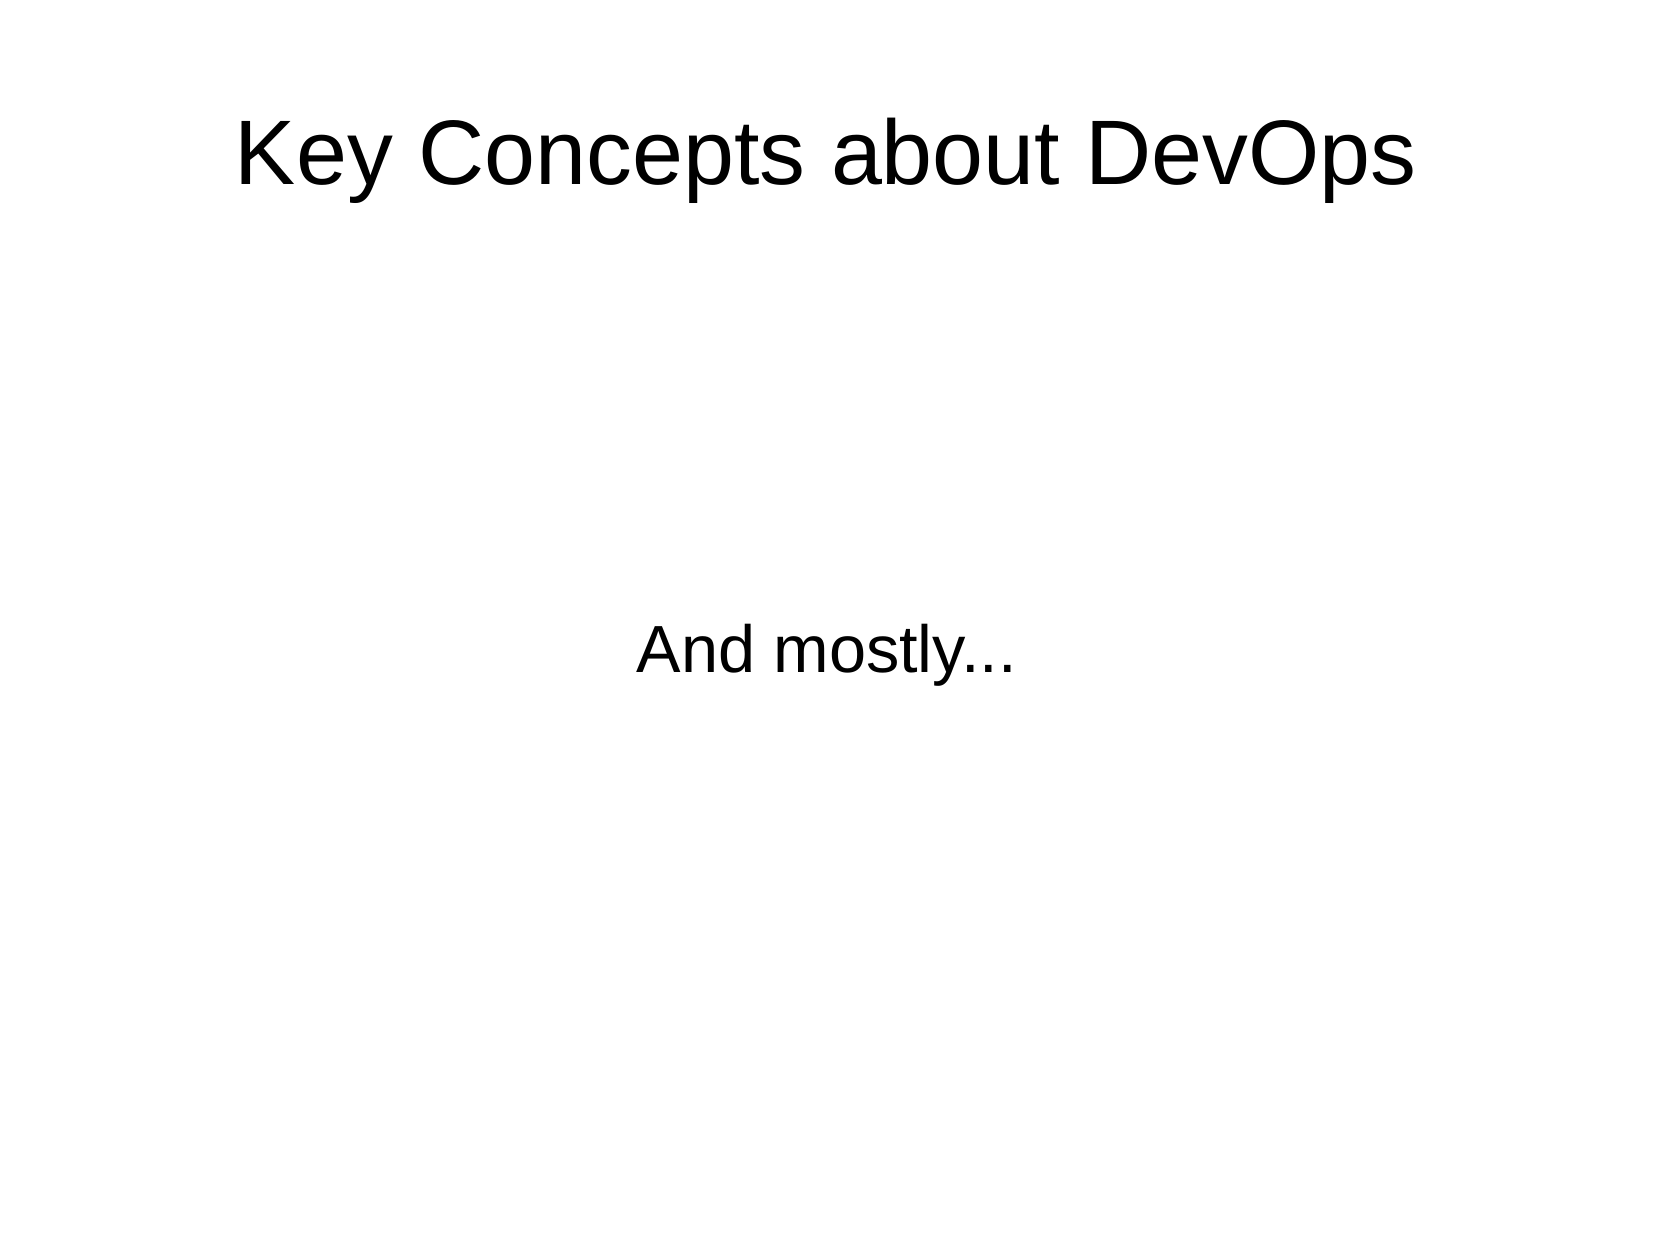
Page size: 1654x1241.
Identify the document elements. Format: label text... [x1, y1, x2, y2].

subtitle And mostly... [82, 290, 1571, 1010]
title Key Concepts about DevOps [82, 49, 1571, 257]
